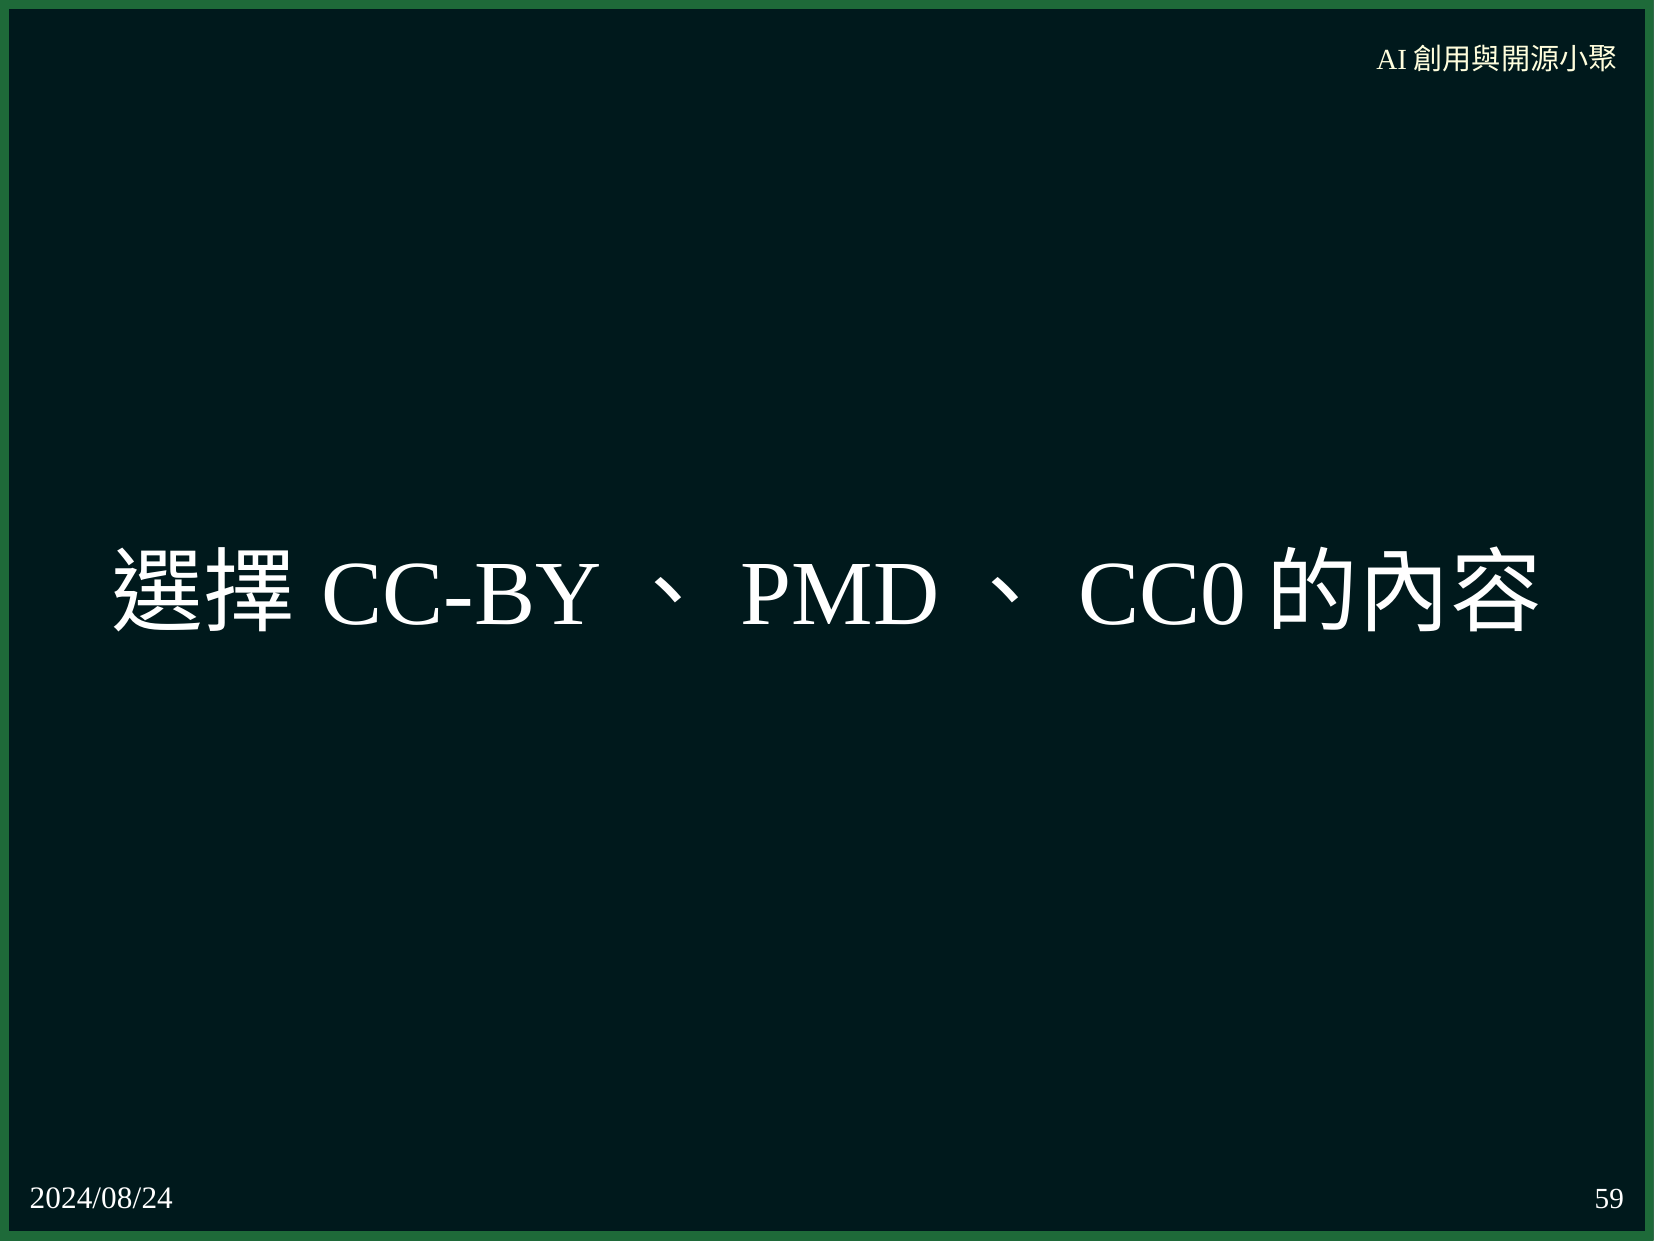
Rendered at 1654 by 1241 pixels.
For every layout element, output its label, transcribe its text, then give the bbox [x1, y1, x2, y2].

title 選擇CC-BY、PMD、CC0的內容 [82, 242, 1571, 927]
